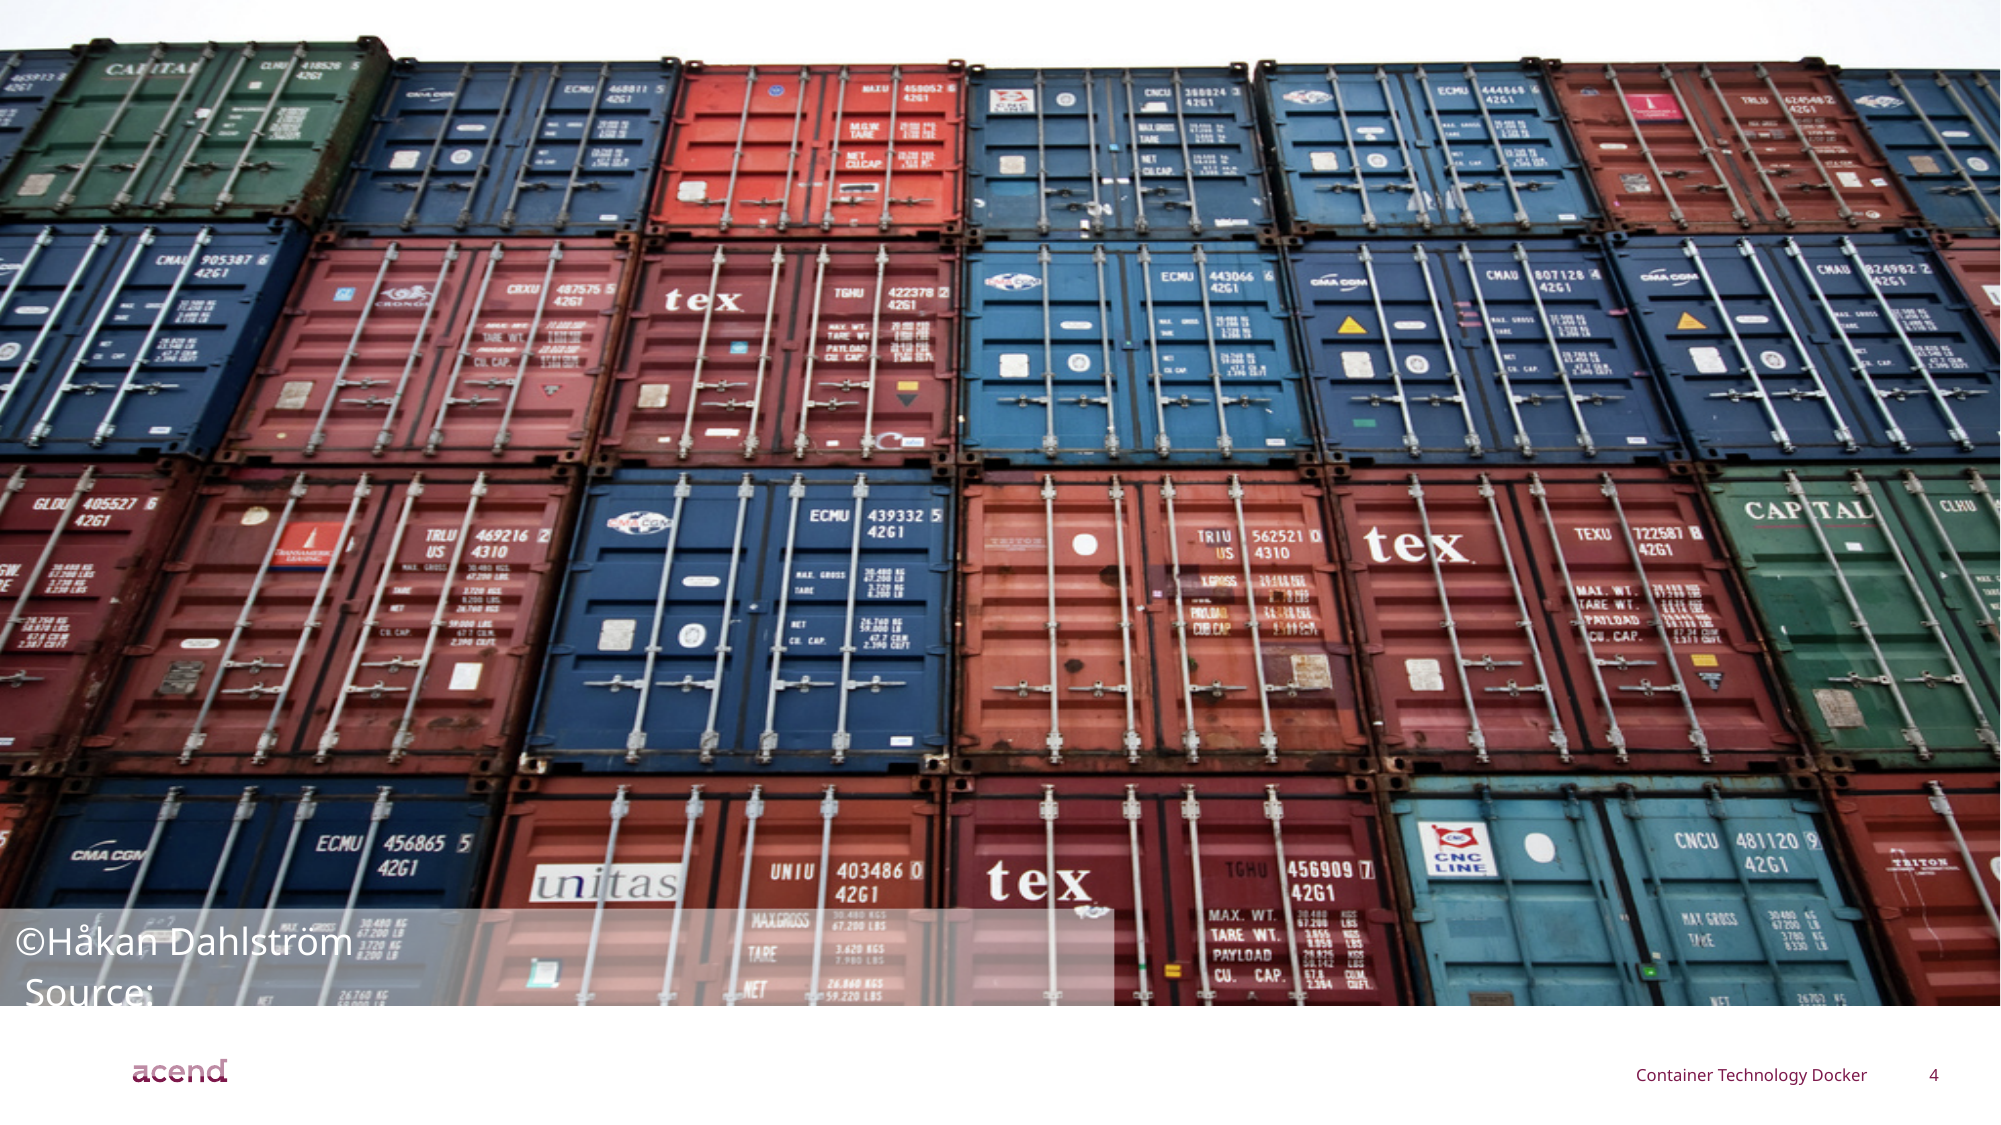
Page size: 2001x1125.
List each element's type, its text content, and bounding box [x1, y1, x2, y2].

text_box ©Håkan Dahlström Source: https://www.flickr.com/photos/dahlstroms/3144199355 [0, 908, 1115, 1006]
picture [0, 0, 2001, 1006]
